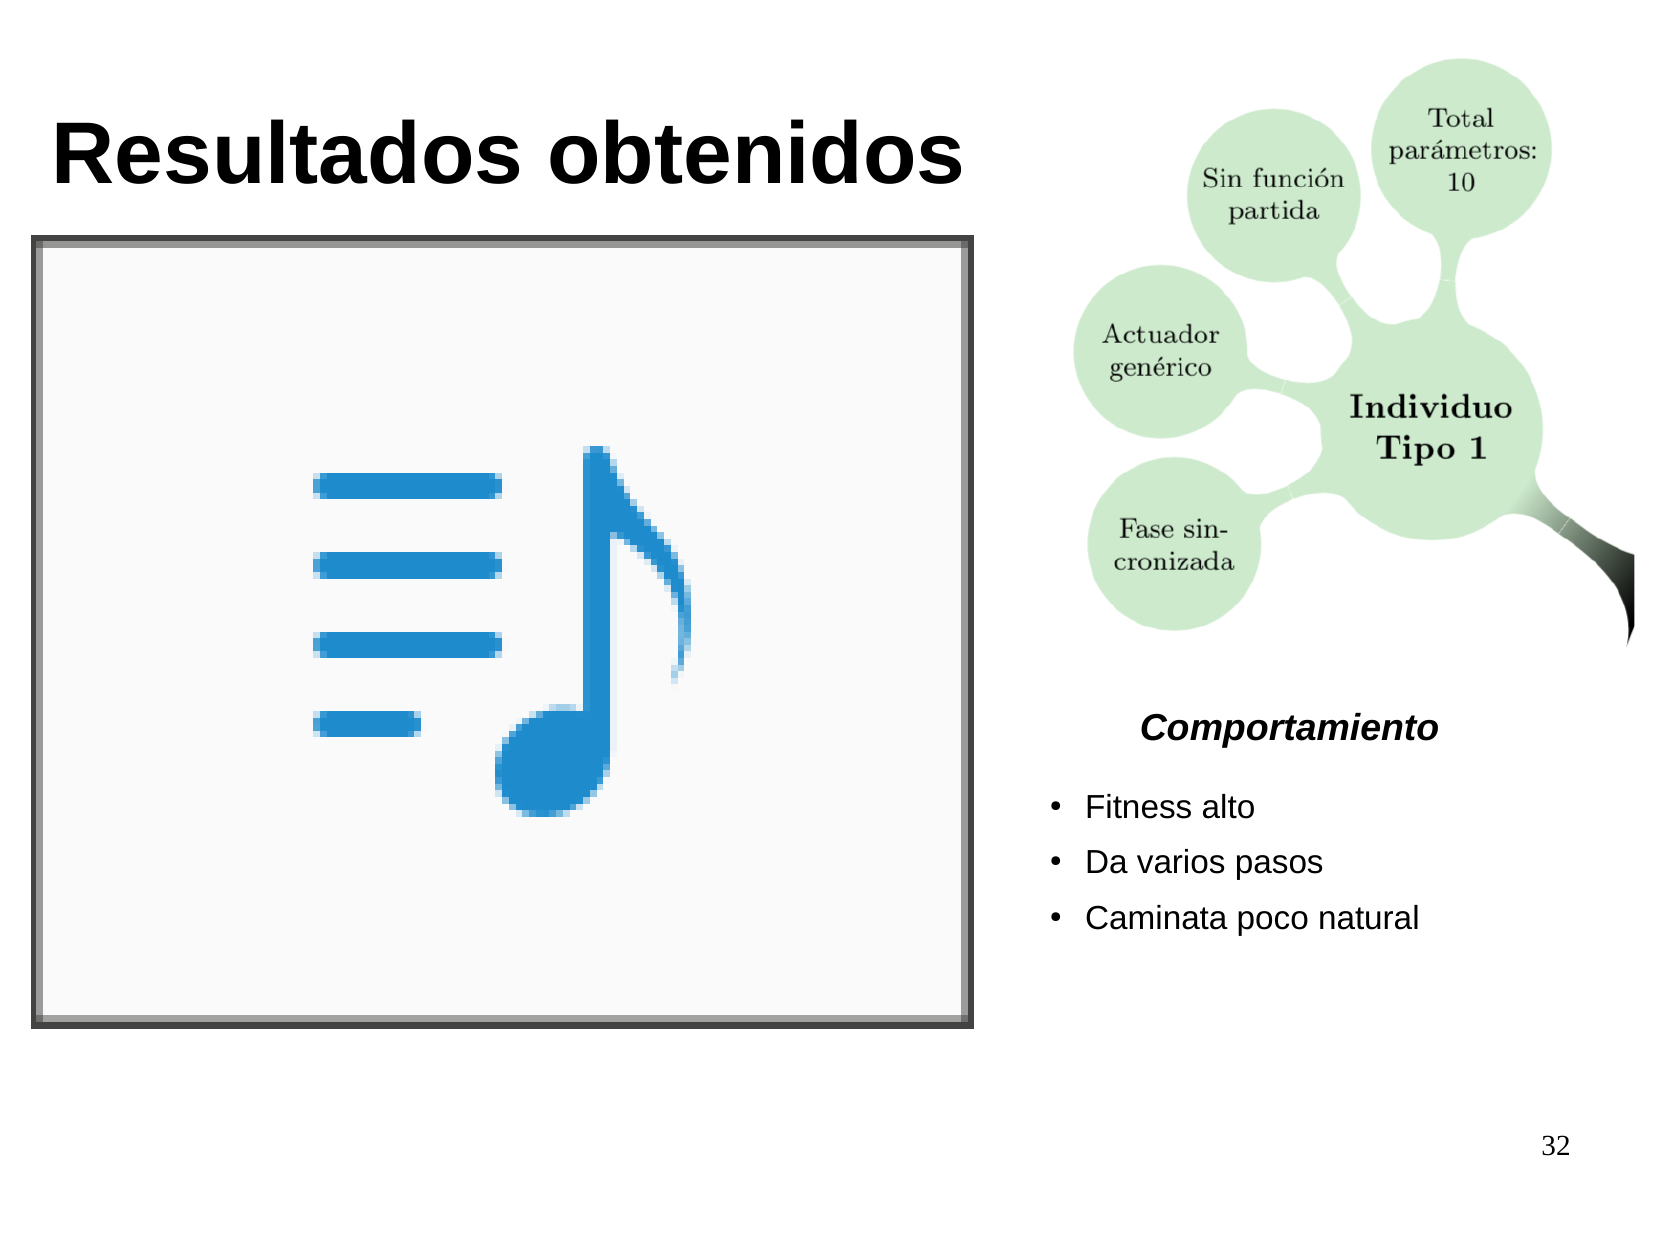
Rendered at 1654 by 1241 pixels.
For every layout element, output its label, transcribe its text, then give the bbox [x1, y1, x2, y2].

text_box Fitness alto Da varios pasos Caminata poco natural [1035, 762, 1486, 927]
text_box Comportamiento [1125, 698, 1531, 756]
title Resultados obtenidos [17, 49, 1001, 257]
picture [1034, 41, 1635, 648]
text_box [30, 234, 1246, 1030]
